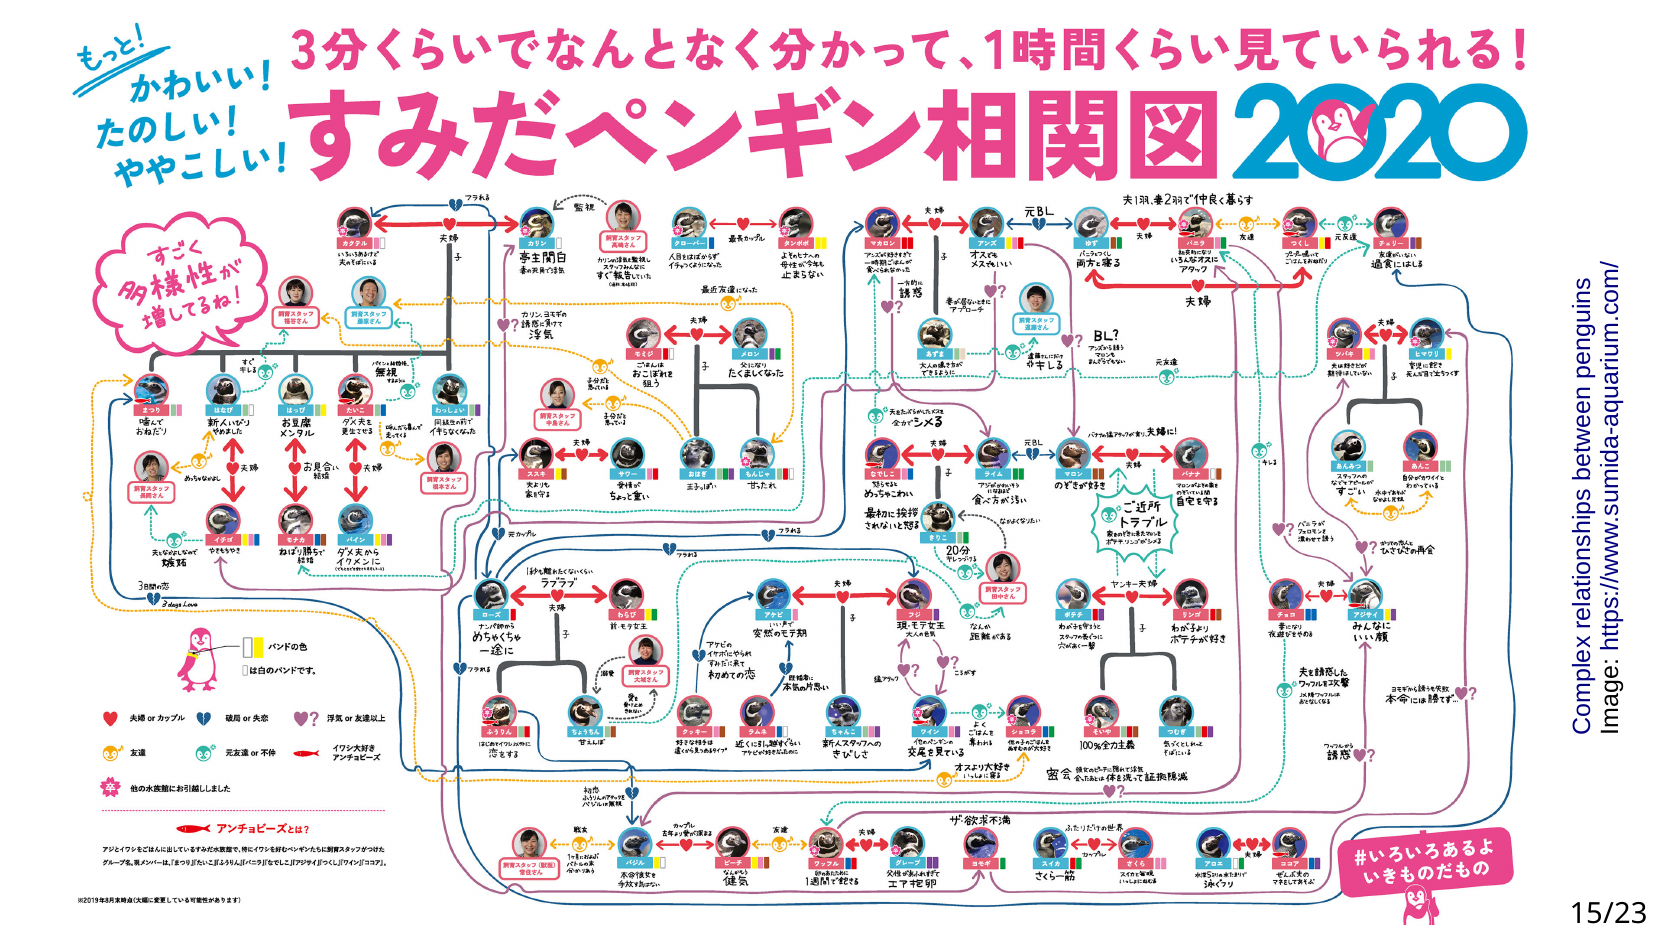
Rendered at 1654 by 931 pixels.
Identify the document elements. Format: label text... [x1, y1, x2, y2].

picture [45, 2, 1561, 925]
text_box Complex relationships between penguins Image: https://www.sumida-aquarium.com/ [1560, 240, 1651, 751]
